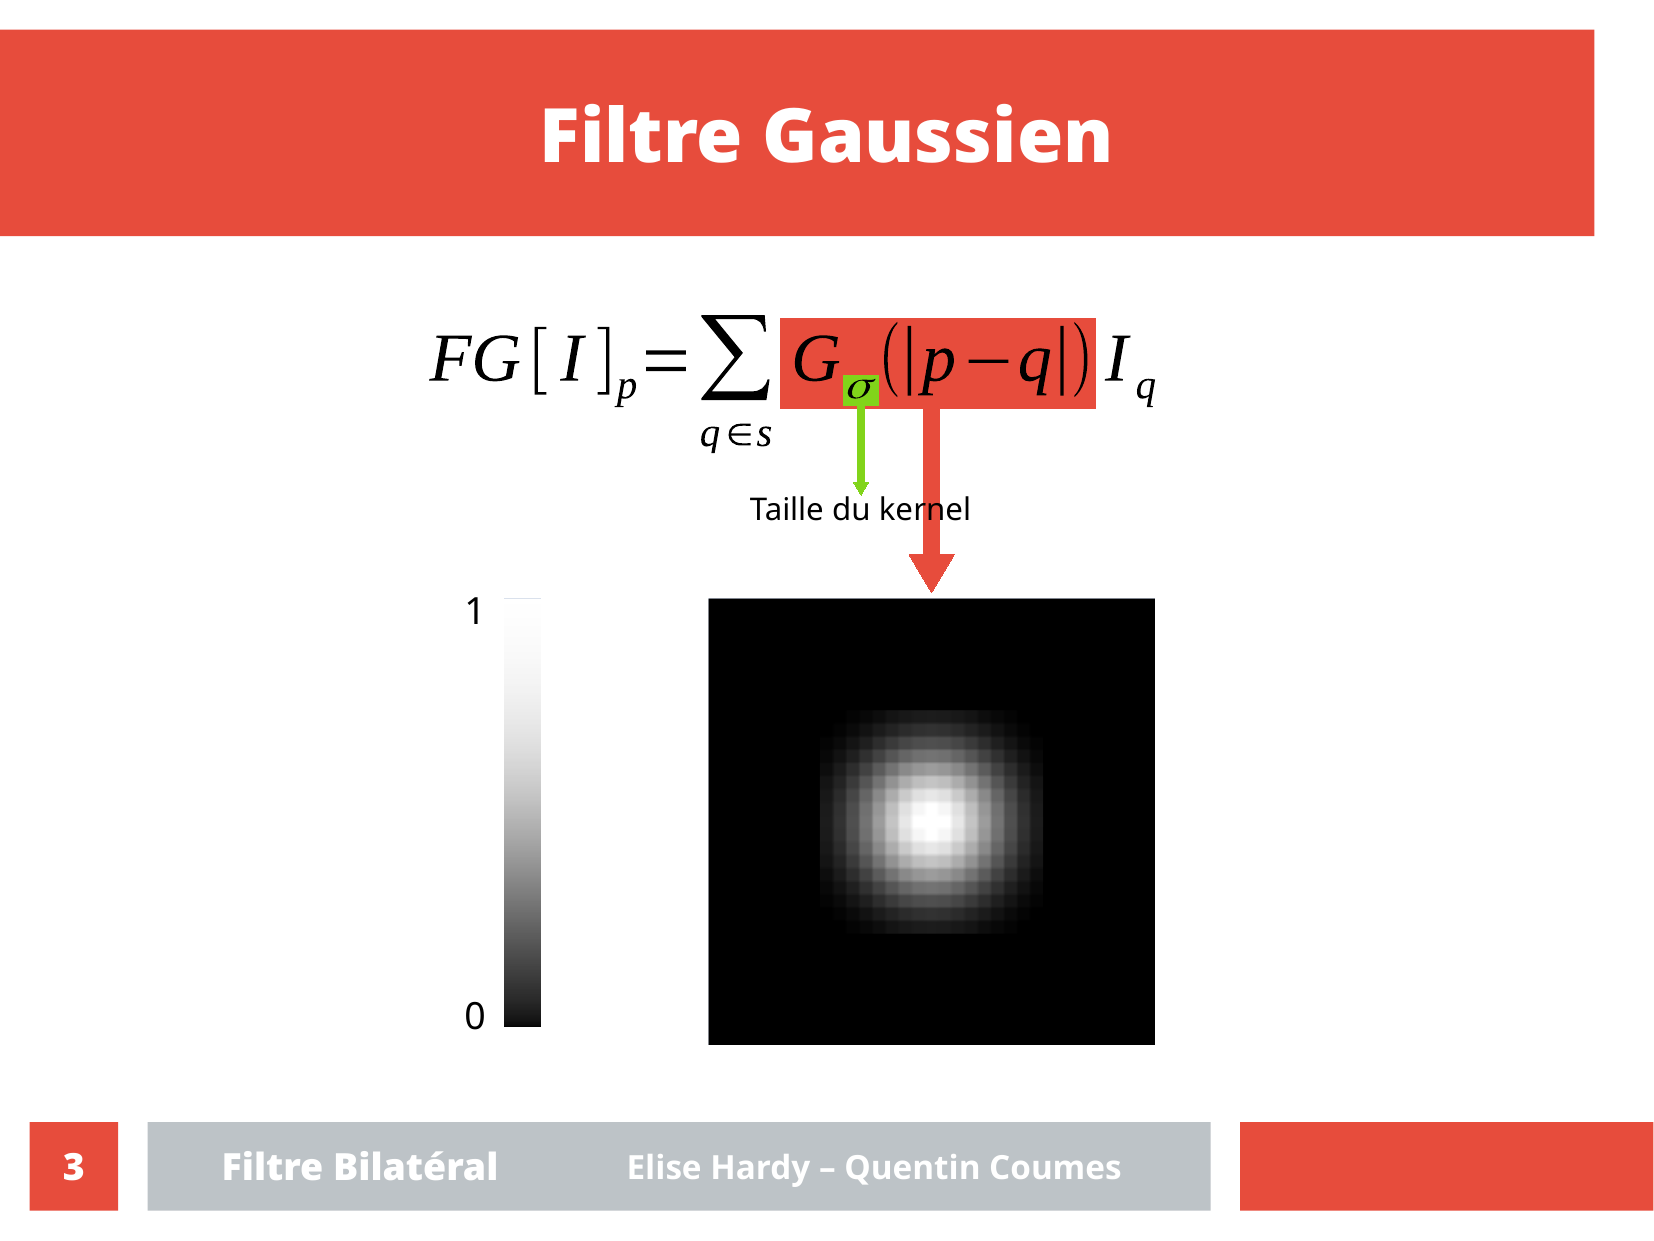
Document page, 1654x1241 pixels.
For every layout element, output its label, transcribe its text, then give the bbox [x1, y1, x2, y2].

title Filtre Gaussien [59, 59, 1595, 207]
text_box [534, 326, 547, 395]
text_box [429, 335, 473, 381]
text_box [909, 556, 954, 593]
text_box 0 [449, 982, 480, 1042]
text_box [560, 335, 586, 381]
picture [494, 592, 1162, 1053]
text_box [614, 378, 637, 408]
text_box Taille du kernel [735, 480, 1006, 556]
text_box [780, 318, 1096, 480]
text_box [1136, 378, 1156, 408]
text_box [597, 326, 610, 395]
text_box 1 [449, 577, 495, 638]
text_box [475, 335, 520, 382]
text_box [701, 426, 720, 454]
text_box [701, 315, 770, 401]
text_box [646, 350, 686, 355]
text_box [1104, 335, 1131, 381]
text_box [728, 423, 751, 446]
text_box [646, 366, 686, 372]
text_box [756, 426, 772, 447]
